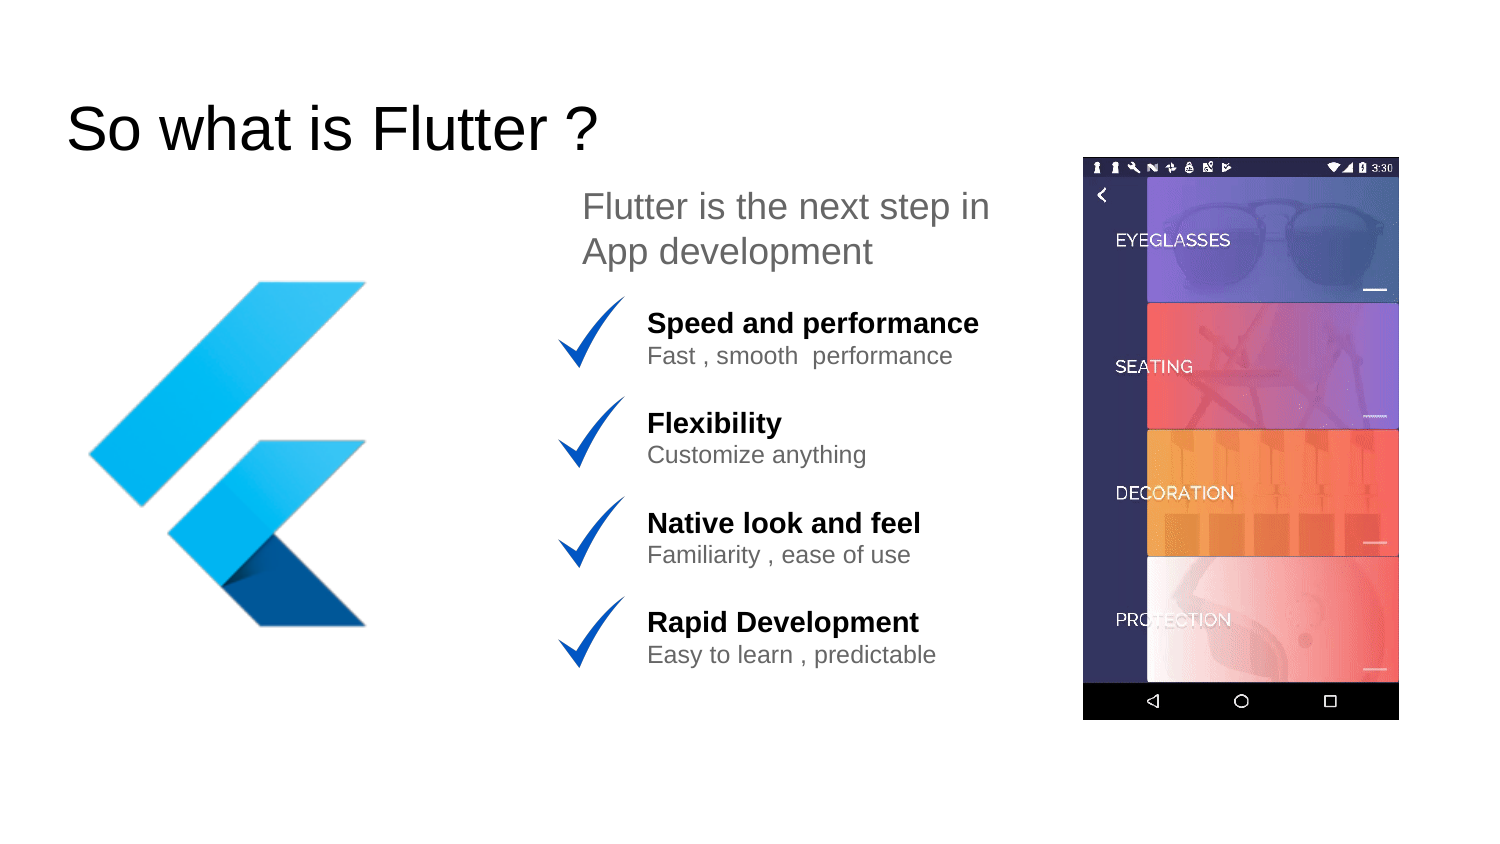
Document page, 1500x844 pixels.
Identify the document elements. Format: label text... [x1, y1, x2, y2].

picture [558, 596, 625, 668]
picture [1083, 157, 1399, 720]
title So what is Flutter ? [51, 72, 1449, 167]
picture [558, 296, 625, 368]
picture [558, 496, 625, 568]
picture [558, 396, 625, 468]
text_box Flutter is the next step in App development [567, 166, 1075, 290]
picture [88, 273, 376, 642]
text_box Speed and performance Fast , smooth performance Flexibility Customize anything Native look and feel Familiarity , ease of use Rapid Development Easy to learn , predictable [632, 289, 995, 731]
